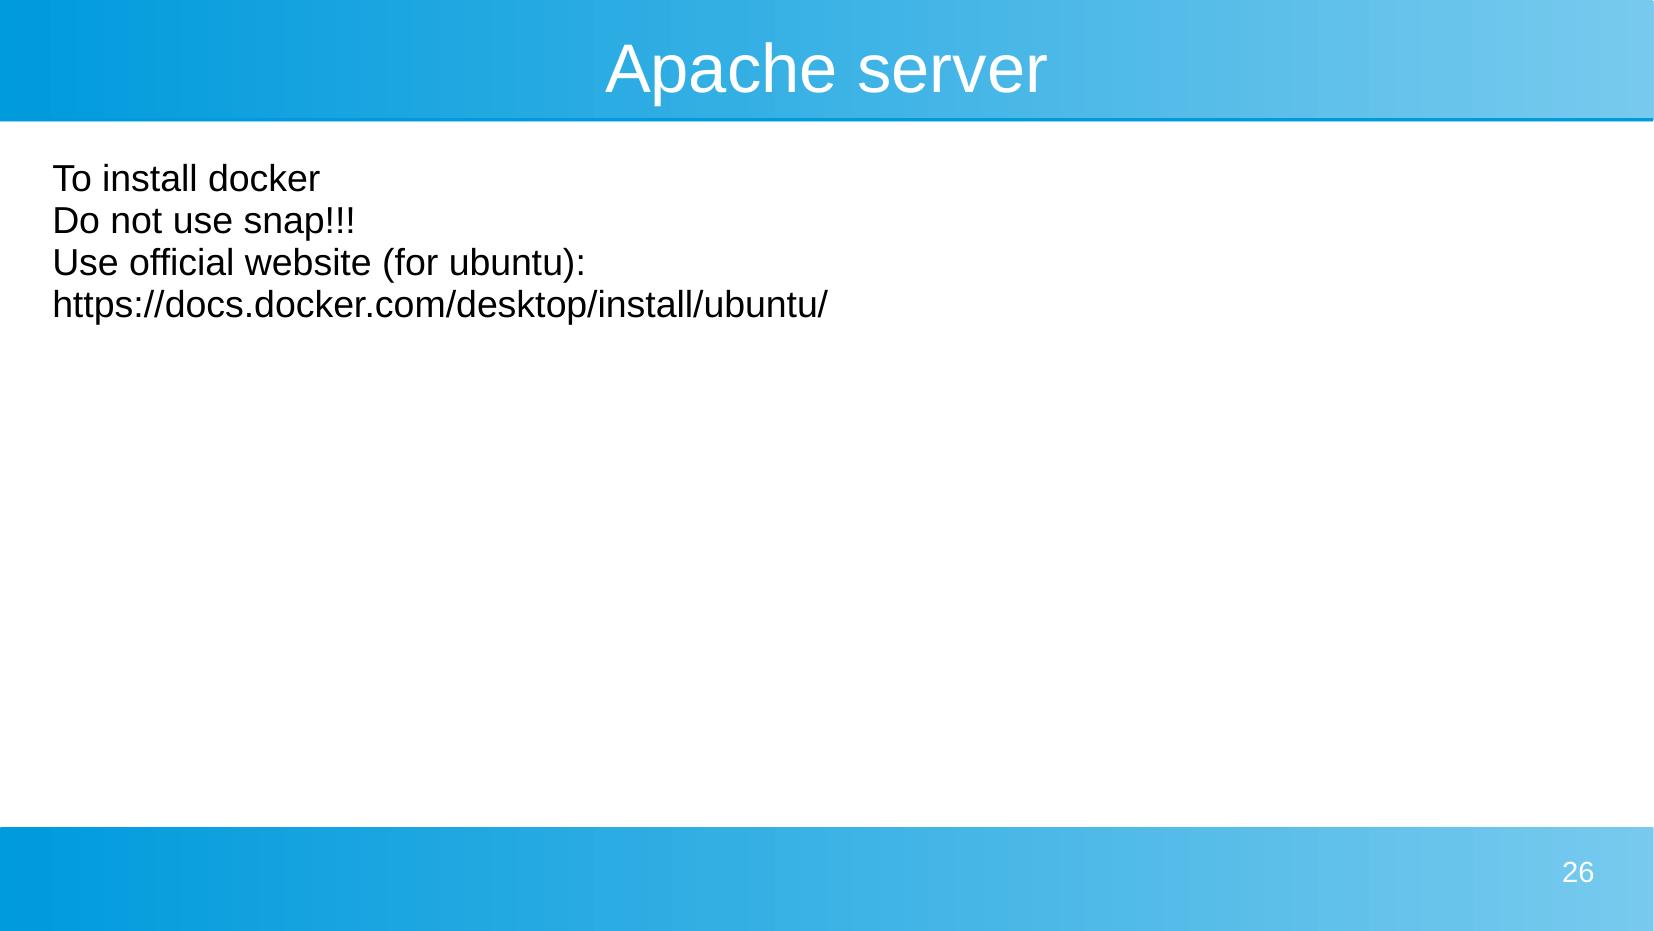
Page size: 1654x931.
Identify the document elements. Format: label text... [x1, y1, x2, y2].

text_box To install docker Do not use snap!!! Use official website (for ubuntu): https://docs.docker.com/desktop/install/ubuntu/ [37, 150, 901, 375]
title Apache server [59, 29, 1595, 108]
